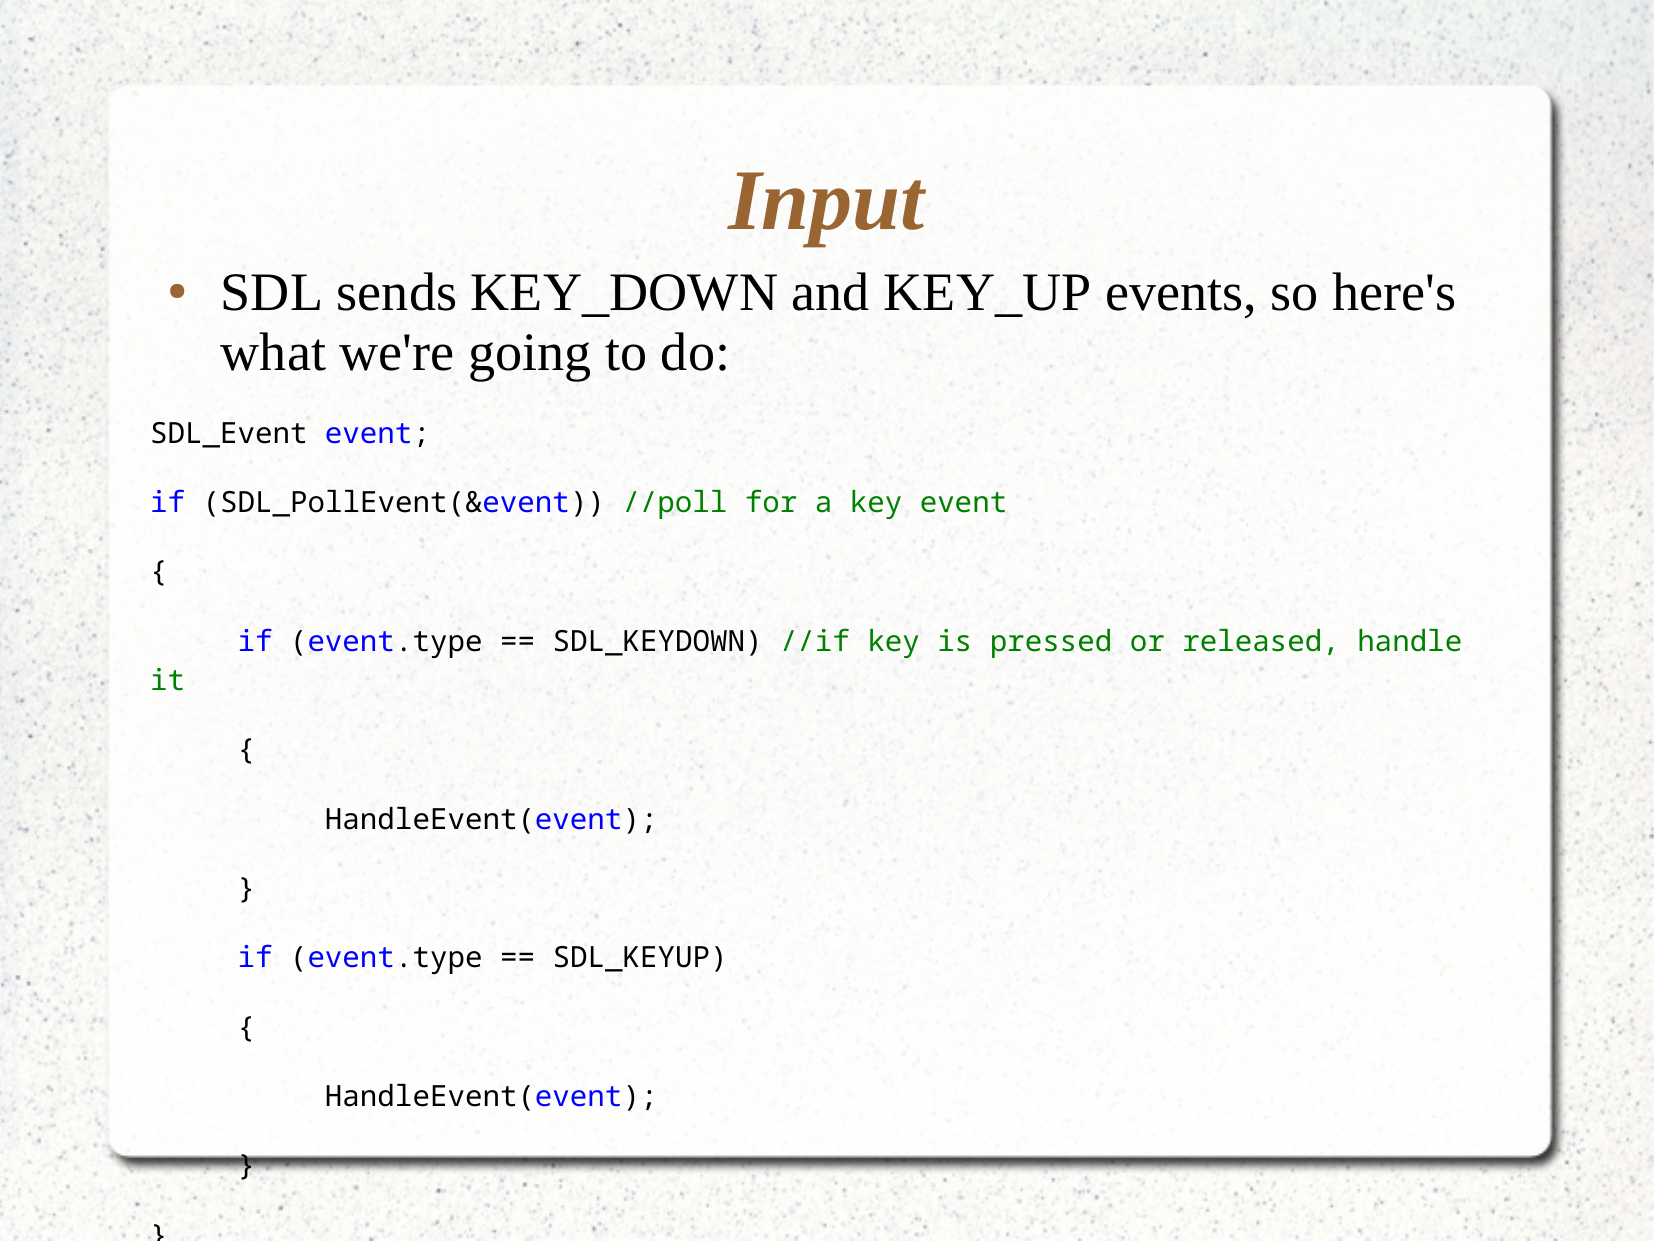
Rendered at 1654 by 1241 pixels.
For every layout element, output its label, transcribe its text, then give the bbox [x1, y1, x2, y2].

picture [0, 0, 1654, 1241]
title Input [118, 96, 1536, 304]
list SDL sends KEY_DOWN and KEY_UP events, so here's what we're going to do: SDL_Event event; if (SDL_PollEvent(&event)) //poll for a key event { if (event.type == SDL_KEYDOWN) //if key is pressed or released, handle it { HandleEvent(event); } if (event.type == SDL_KEYUP) { HandleEvent(event); } } [150, 262, 1509, 1148]
